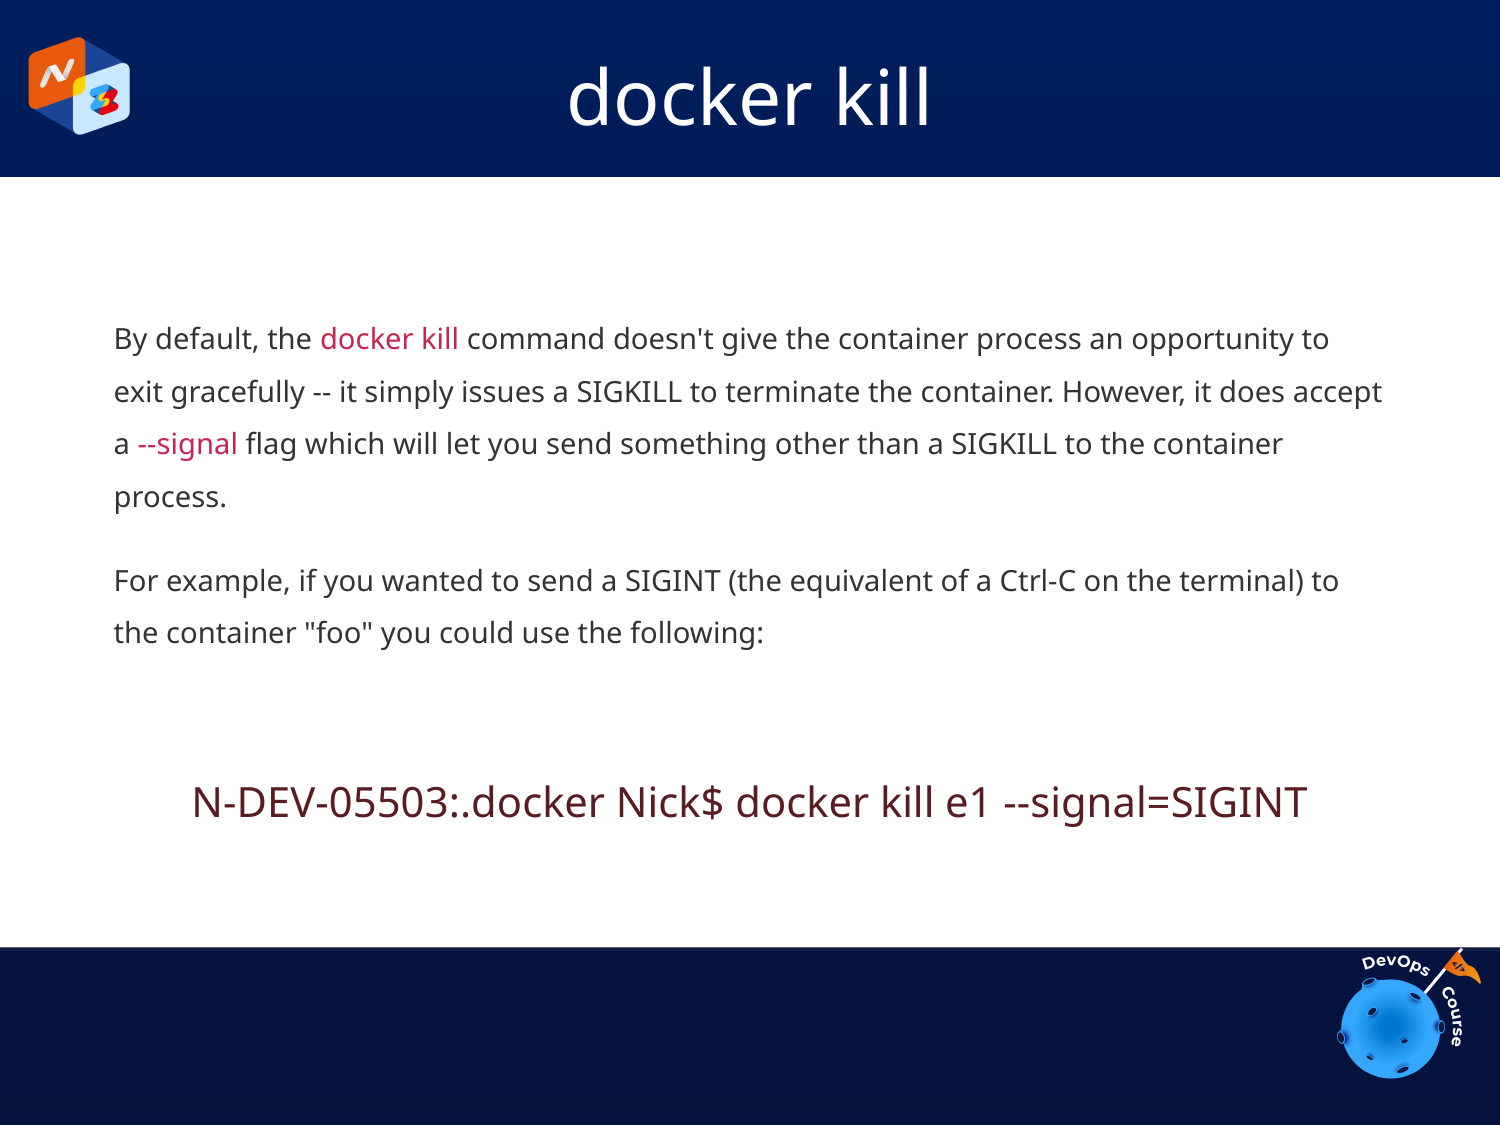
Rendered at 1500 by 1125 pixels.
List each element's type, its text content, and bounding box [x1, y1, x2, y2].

picture [0, 0, 1500, 177]
title docker kill [75, 40, 1425, 149]
picture [0, 948, 1500, 1125]
list By default, the docker kill command doesn't give the container process an opportunity to exit gracefully -- it simply issues a SIGKILL to terminate the container. However, it does accept a --signal flag which will let you send something other than a SIGKILL to the container process. For example, if you wanted to send a SIGINT (the equivalent of a Ctrl-C on the terminal) to the container "foo" you could use the following: N-DEV-05503:.docker Nick$ docker kill e1 --signal=SIGINT [106, 248, 1394, 880]
text_box [0, 177, 1500, 948]
